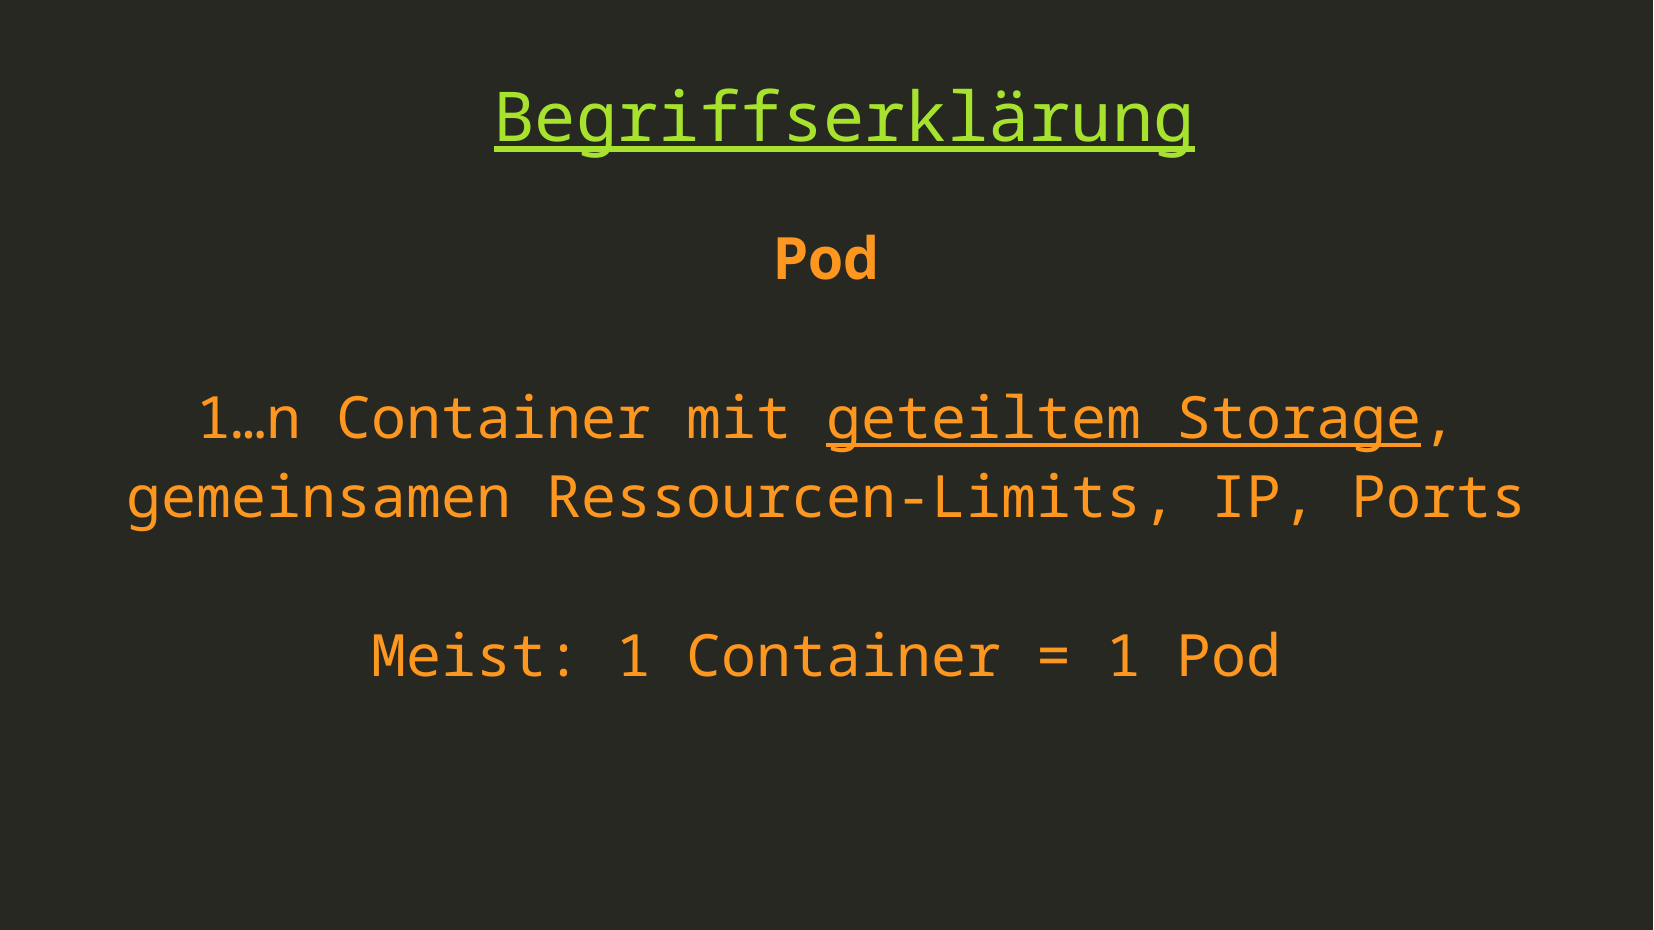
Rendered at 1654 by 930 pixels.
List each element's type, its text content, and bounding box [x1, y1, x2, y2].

title Begriffserklärung [82, 36, 1571, 193]
subtitle Pod 1…n Container mit geteiltem Storage, gemeinsamen Ressourcen-Limits, IP, Ports Meist: 1 Container = 1 Pod [82, 217, 1571, 811]
